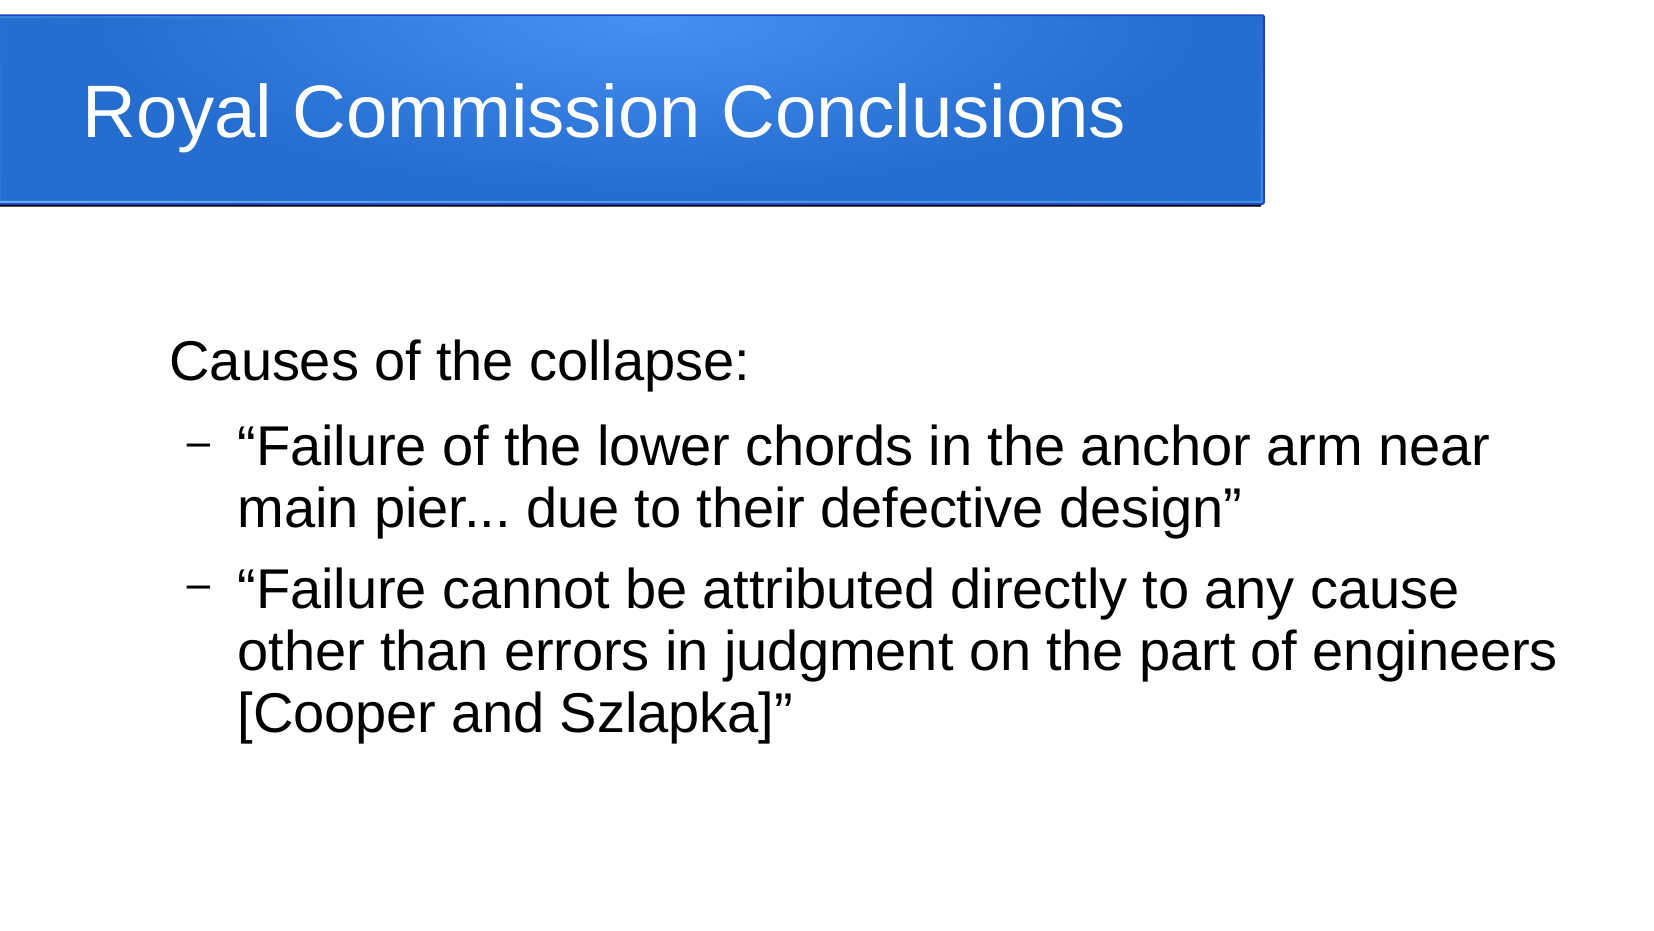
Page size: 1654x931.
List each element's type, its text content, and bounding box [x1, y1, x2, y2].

list Causes of the collapse: “Failure of the lower chords in the anchor arm near main pier... due to their defective design” “Failure cannot be attributed directly to any cause other than errors in judgment on the part of engineers [Cooper and Szlapka]” [101, 330, 1591, 751]
title Royal Commission Conclusions [82, 35, 1235, 189]
